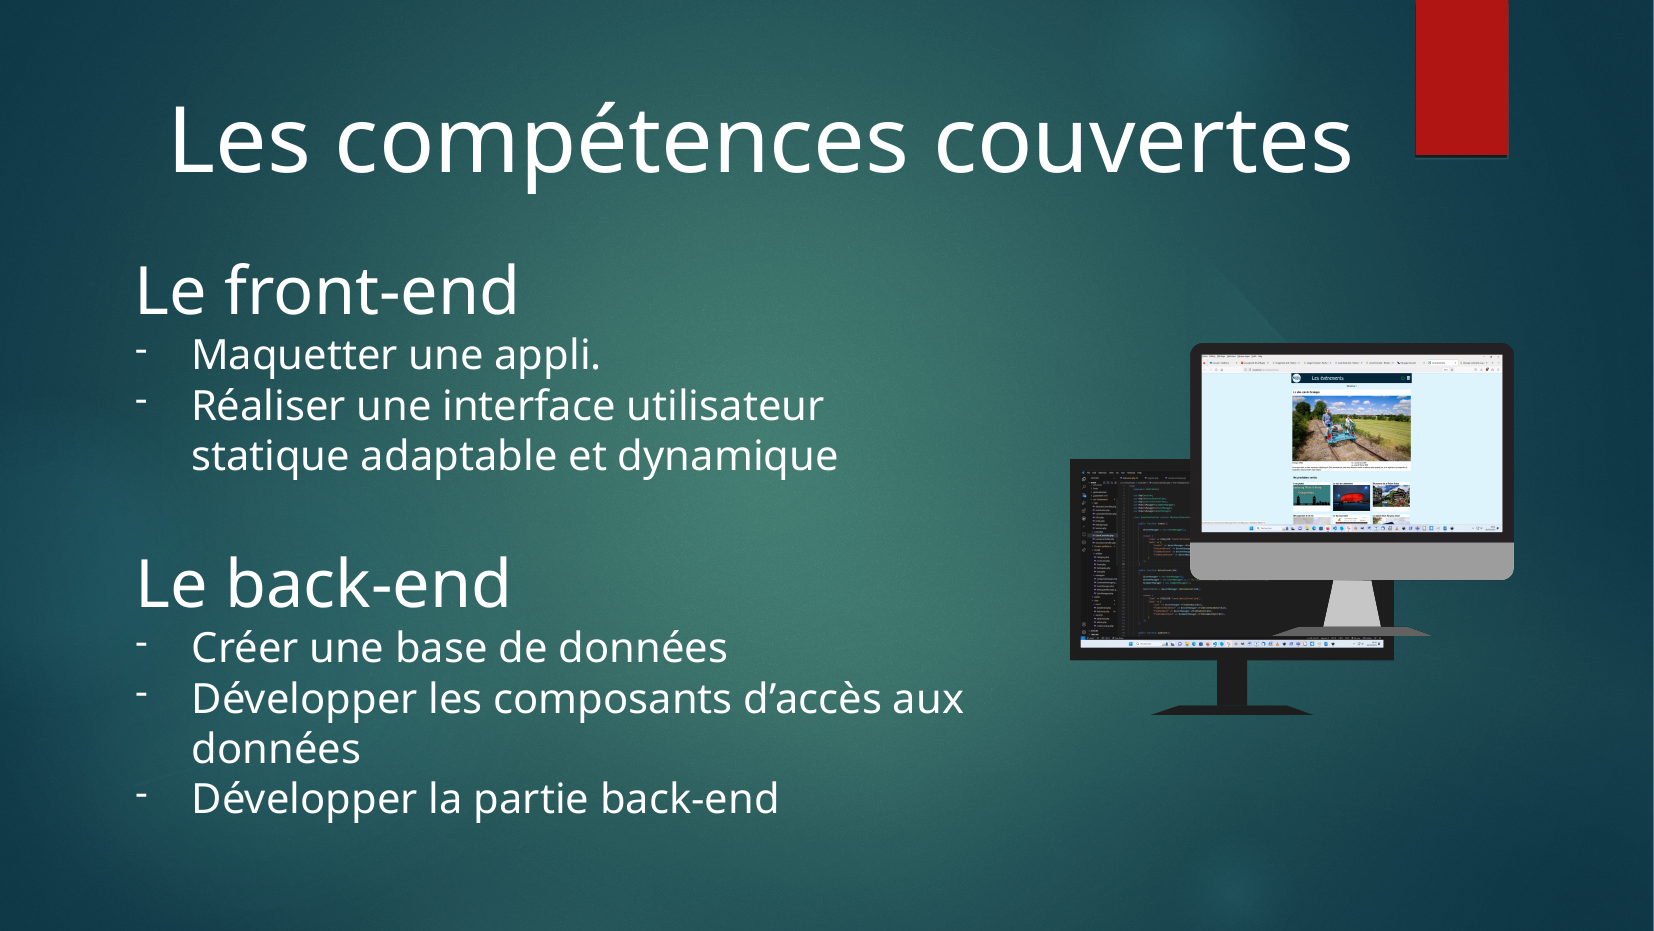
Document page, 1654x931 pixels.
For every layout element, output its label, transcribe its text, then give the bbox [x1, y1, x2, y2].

text_box Les compétences couvertes​ [107, 73, 1416, 199]
picture [0, 0, 1654, 931]
text_box Le back-end​ Créer une base de données Développer les composants d’accès aux données Développer la partie back-end [120, 533, 1452, 830]
text_box Le front-end​ Maquetter une appli. Réaliser une interface utilisateur statique adaptable et dynamique [120, 240, 921, 487]
